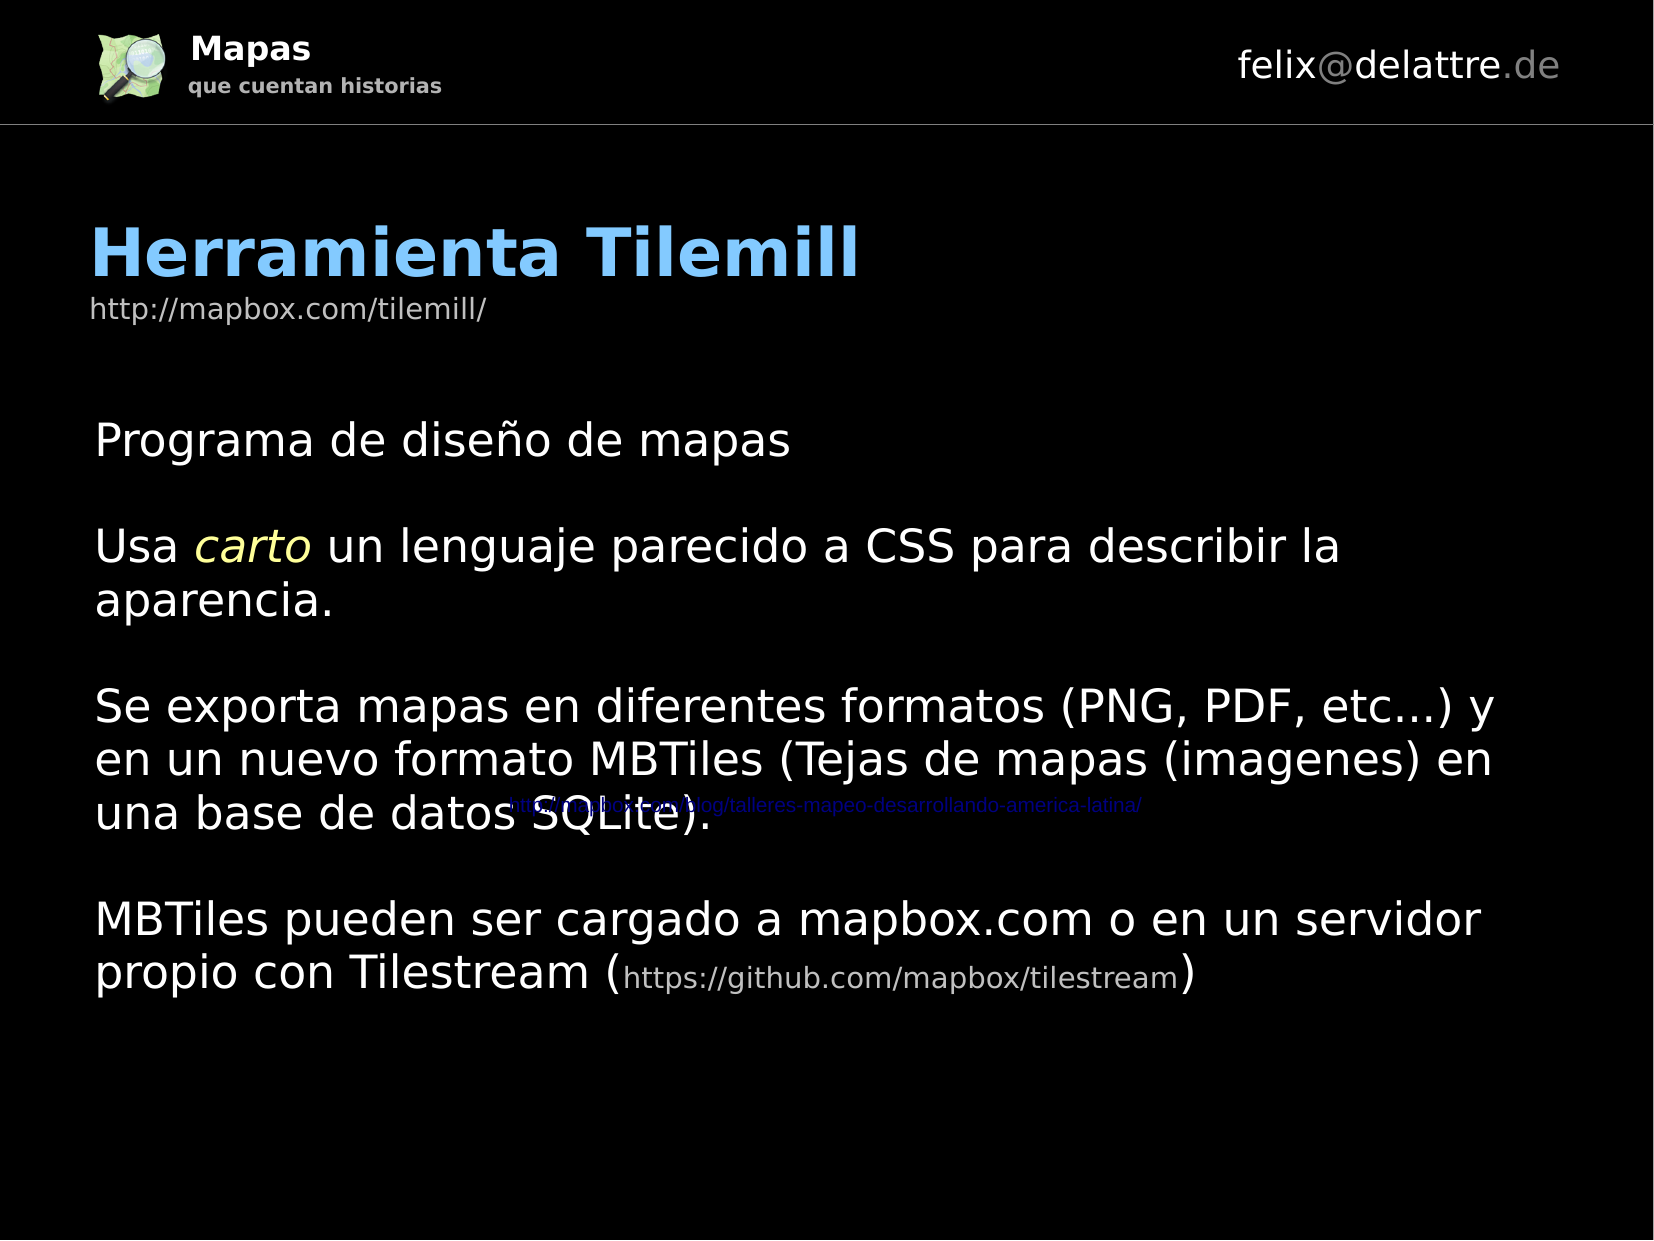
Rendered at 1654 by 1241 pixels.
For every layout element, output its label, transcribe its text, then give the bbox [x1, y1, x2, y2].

picture [95, 34, 169, 107]
text_box Herramienta Tilemill http://mapbox.com/tilemill/ [65, 197, 886, 343]
text_box Programa de diseño de mapas Usa carto un lenguaje parecido a CSS para describir la aparencia. Se exporta mapas en diferentes formatos (PNG, PDF, etc...) y en un nuevo formato MBTiles (Tejas de mapas (imagenes) en una base de datos SQLite). MBTiles pueden ser cargado a mapbox.com o en un servidor propio con Tilestream (https://github.com/mapbox/tilestream) [79, 353, 1552, 1008]
text_box http://mapbox.com/blog/talleres-mapeo-desarrollando-america-latina/ [493, 786, 1159, 825]
